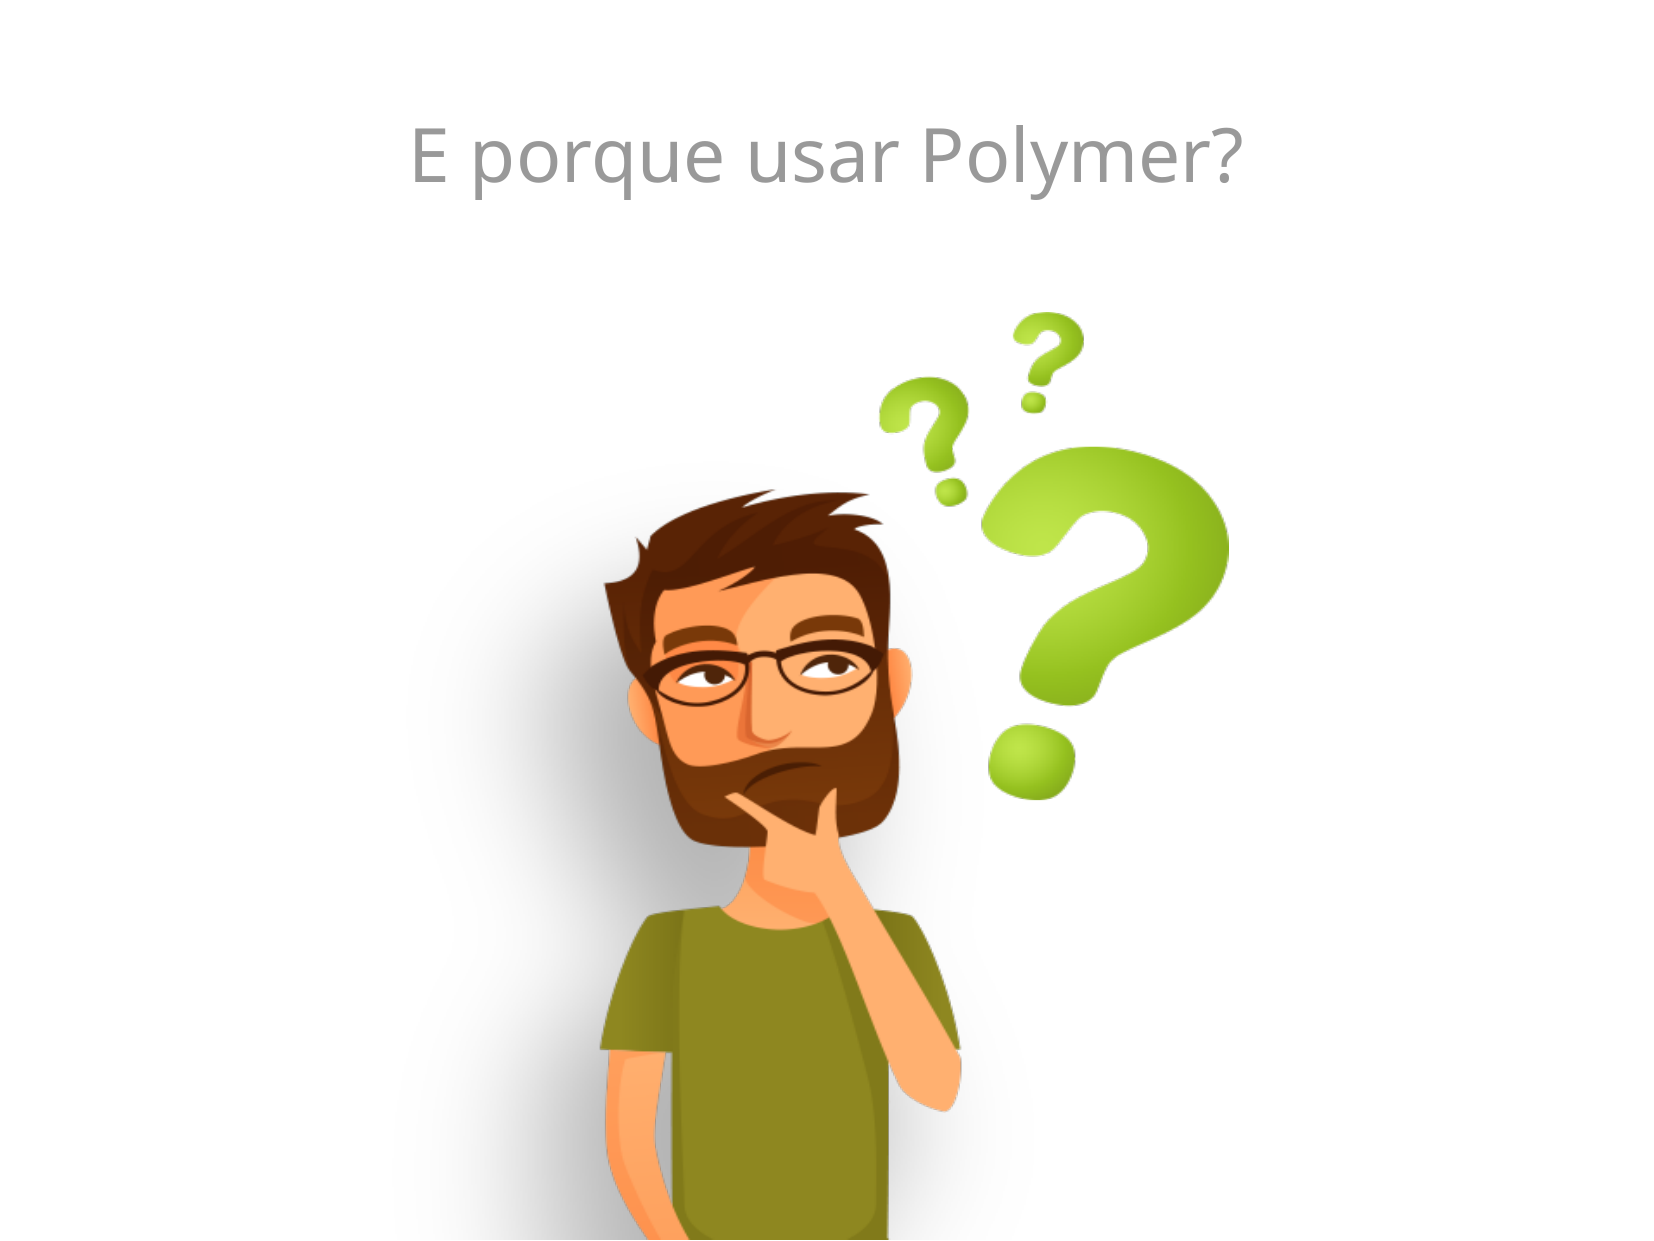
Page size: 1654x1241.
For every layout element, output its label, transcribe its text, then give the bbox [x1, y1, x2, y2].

title E porque usar Polymer? [82, 49, 1571, 257]
picture [376, 312, 1229, 1240]
